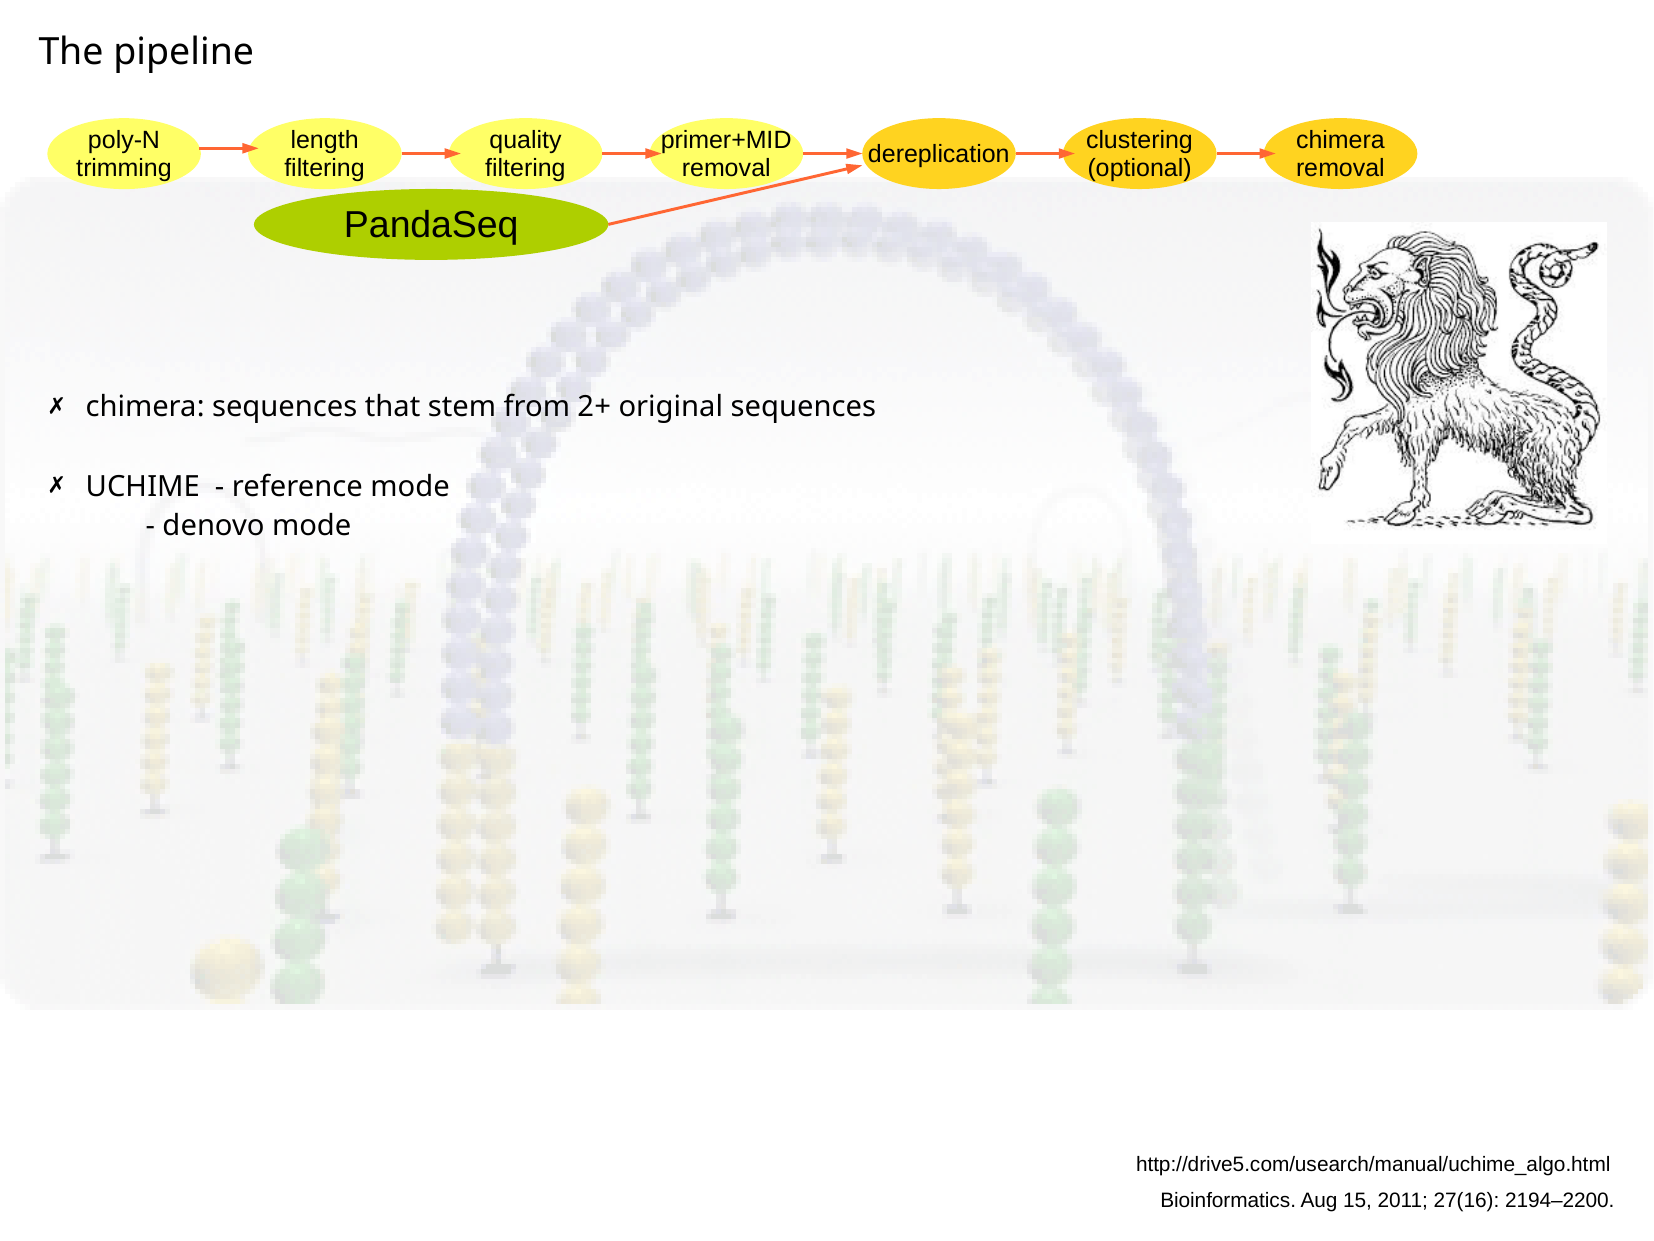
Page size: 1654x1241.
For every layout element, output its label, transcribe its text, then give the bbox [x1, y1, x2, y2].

text_box primer+MID removal [650, 118, 804, 190]
text_box Bioinformatics. Aug 15, 2011; 27(16): 2194–2200. [1145, 1203, 1637, 1220]
text_box chimera: sequences that stem from 2+ original sequences UCHIME - reference mode - denovo mode [35, 378, 1040, 826]
text_box PandaSeq [253, 188, 609, 260]
picture [1311, 222, 1607, 544]
text_box dereplication [862, 118, 1016, 190]
text_box The pipeline [23, 16, 304, 92]
text_box clustering (optional) [1063, 118, 1217, 190]
text_box quality filtering [449, 118, 603, 190]
text_box poly-N trimming [47, 118, 201, 190]
text_box chimera removal [1264, 118, 1418, 190]
text_box [0, 0, 1654, 1241]
text_box http://drive5.com/usearch/manual/uchime_algo.html [1121, 1145, 1654, 1203]
text_box length filtering [248, 118, 402, 190]
